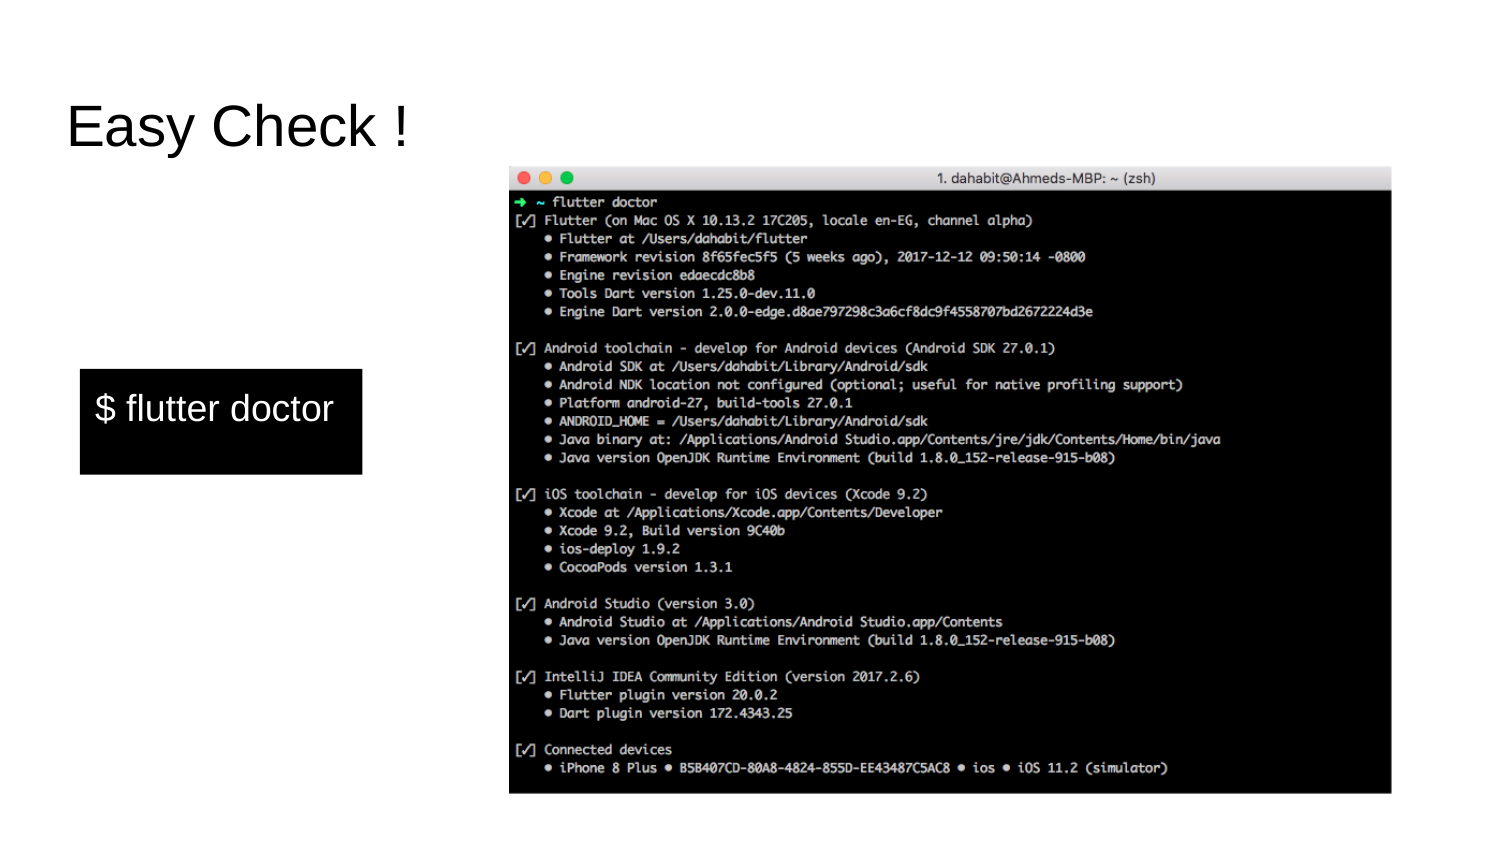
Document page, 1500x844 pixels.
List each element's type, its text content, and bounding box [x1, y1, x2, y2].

picture [509, 166, 1392, 794]
text_box $ flutter doctor [79, 368, 363, 475]
title Easy Check ! [51, 72, 1449, 167]
